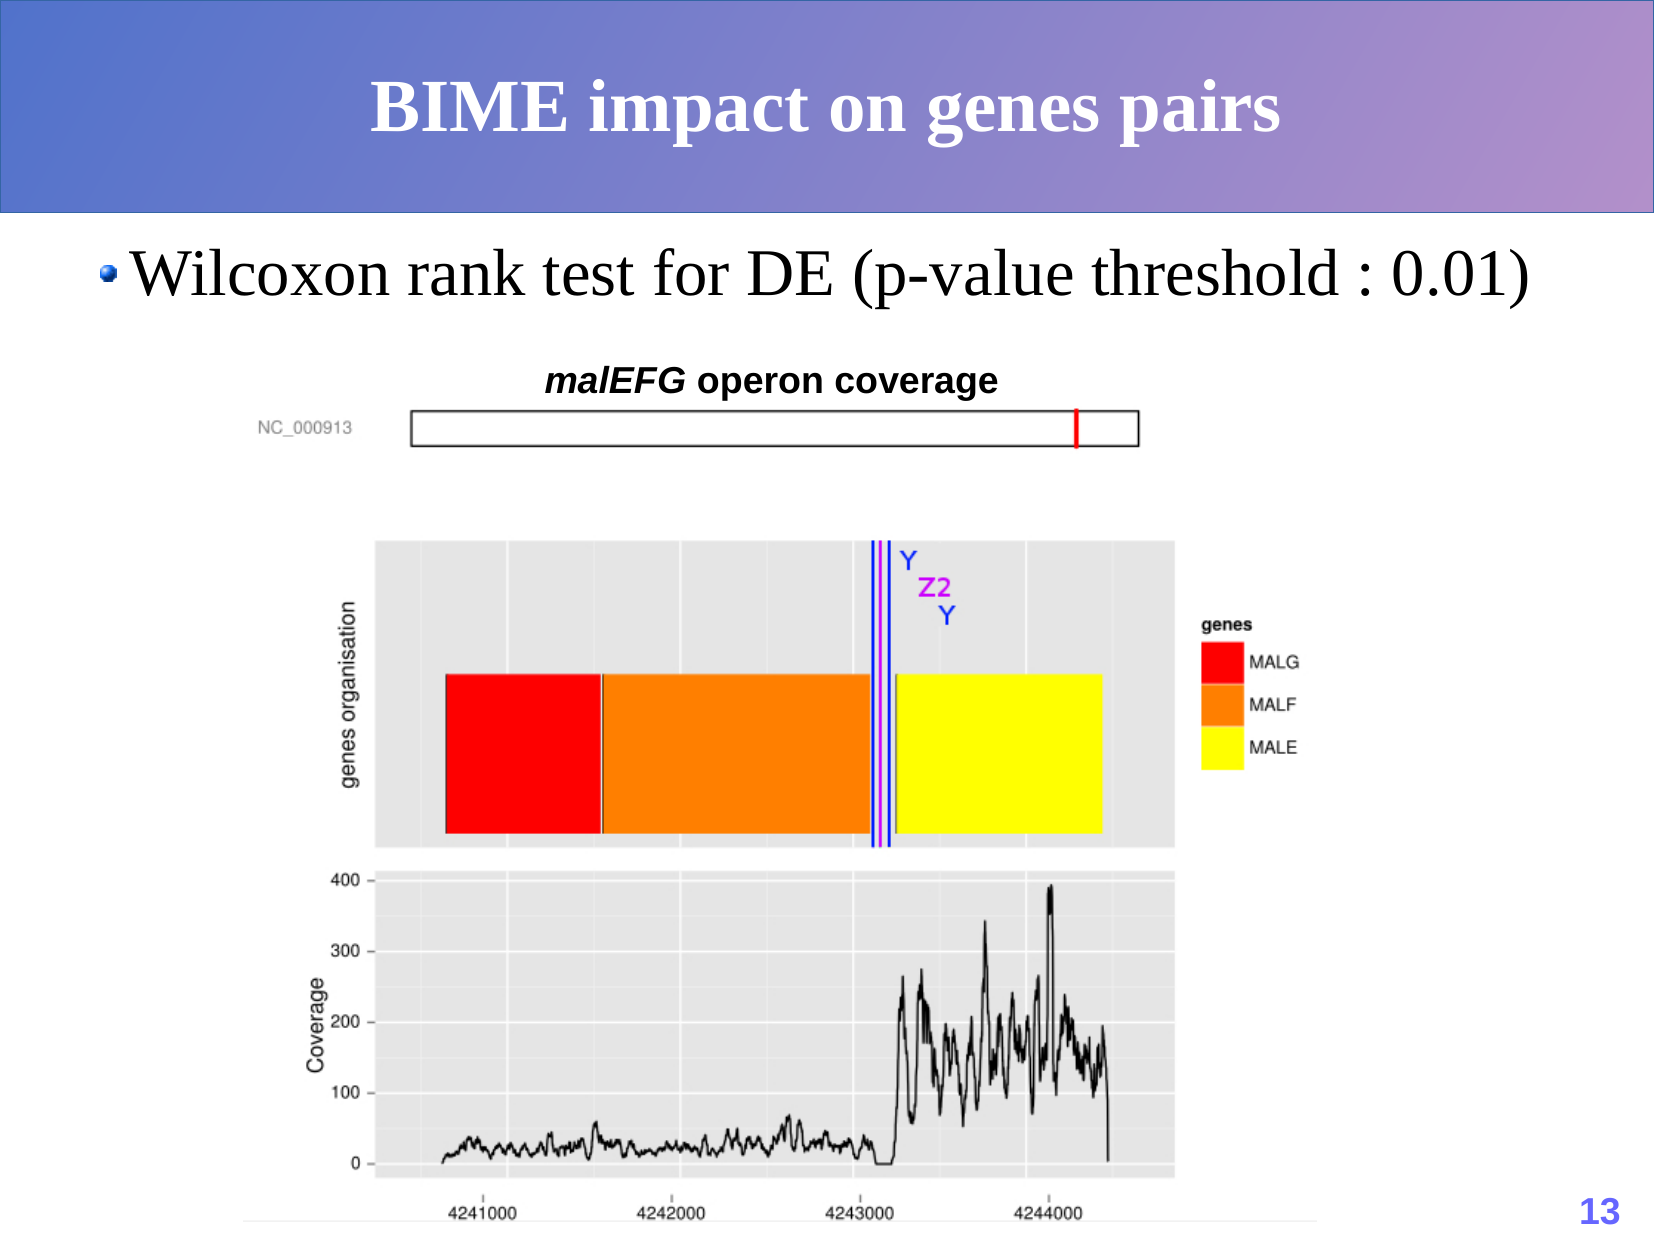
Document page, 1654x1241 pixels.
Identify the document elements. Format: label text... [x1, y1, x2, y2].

picture [243, 1158, 1317, 1222]
title BIME impact on genes pairs [82, 23, 1571, 189]
list Wilcoxon rank test for DE (p-value threshold : 0.01) [82, 236, 1571, 1158]
text_box malEFG operon coverage [529, 352, 1030, 422]
text_box 13 [1564, 1183, 1642, 1241]
